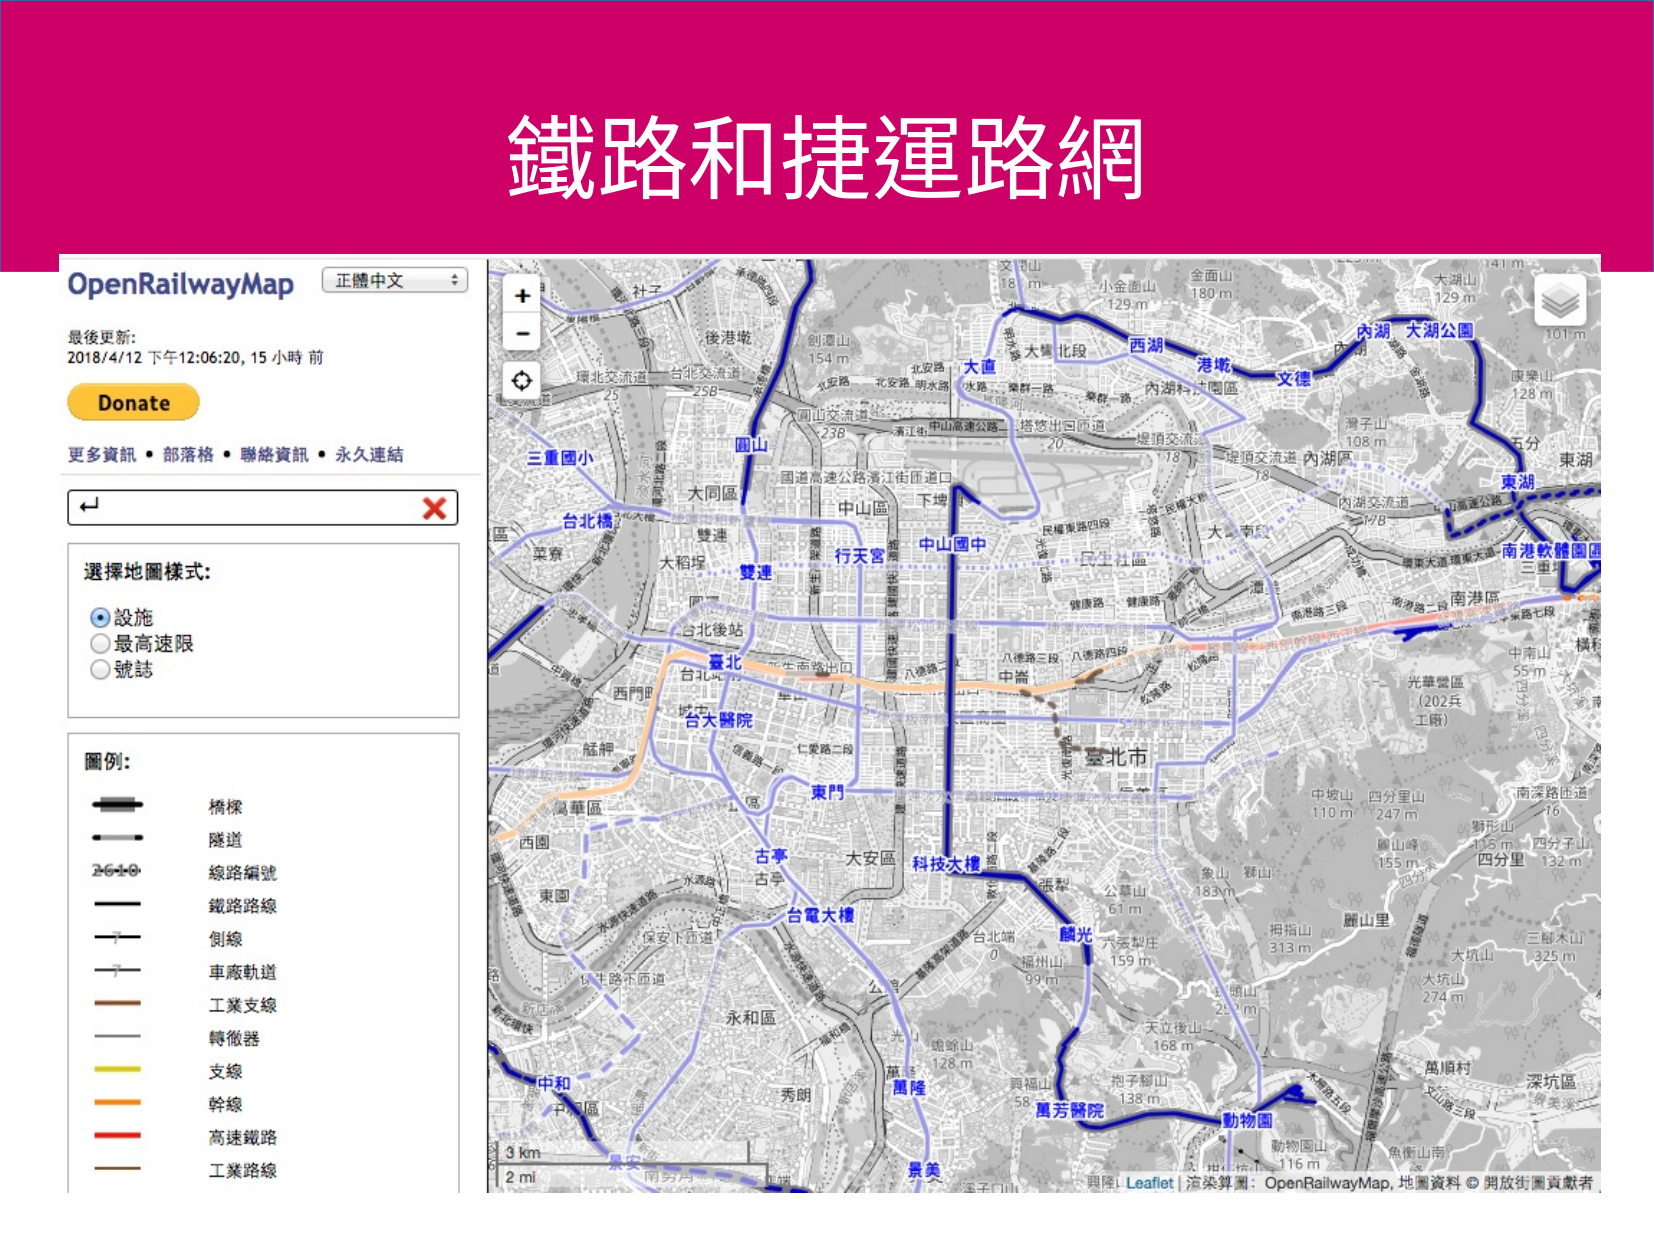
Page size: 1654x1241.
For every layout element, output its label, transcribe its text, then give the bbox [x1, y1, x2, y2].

picture [59, 254, 1601, 1193]
title 鐵路和捷運路網 [82, 49, 1571, 254]
